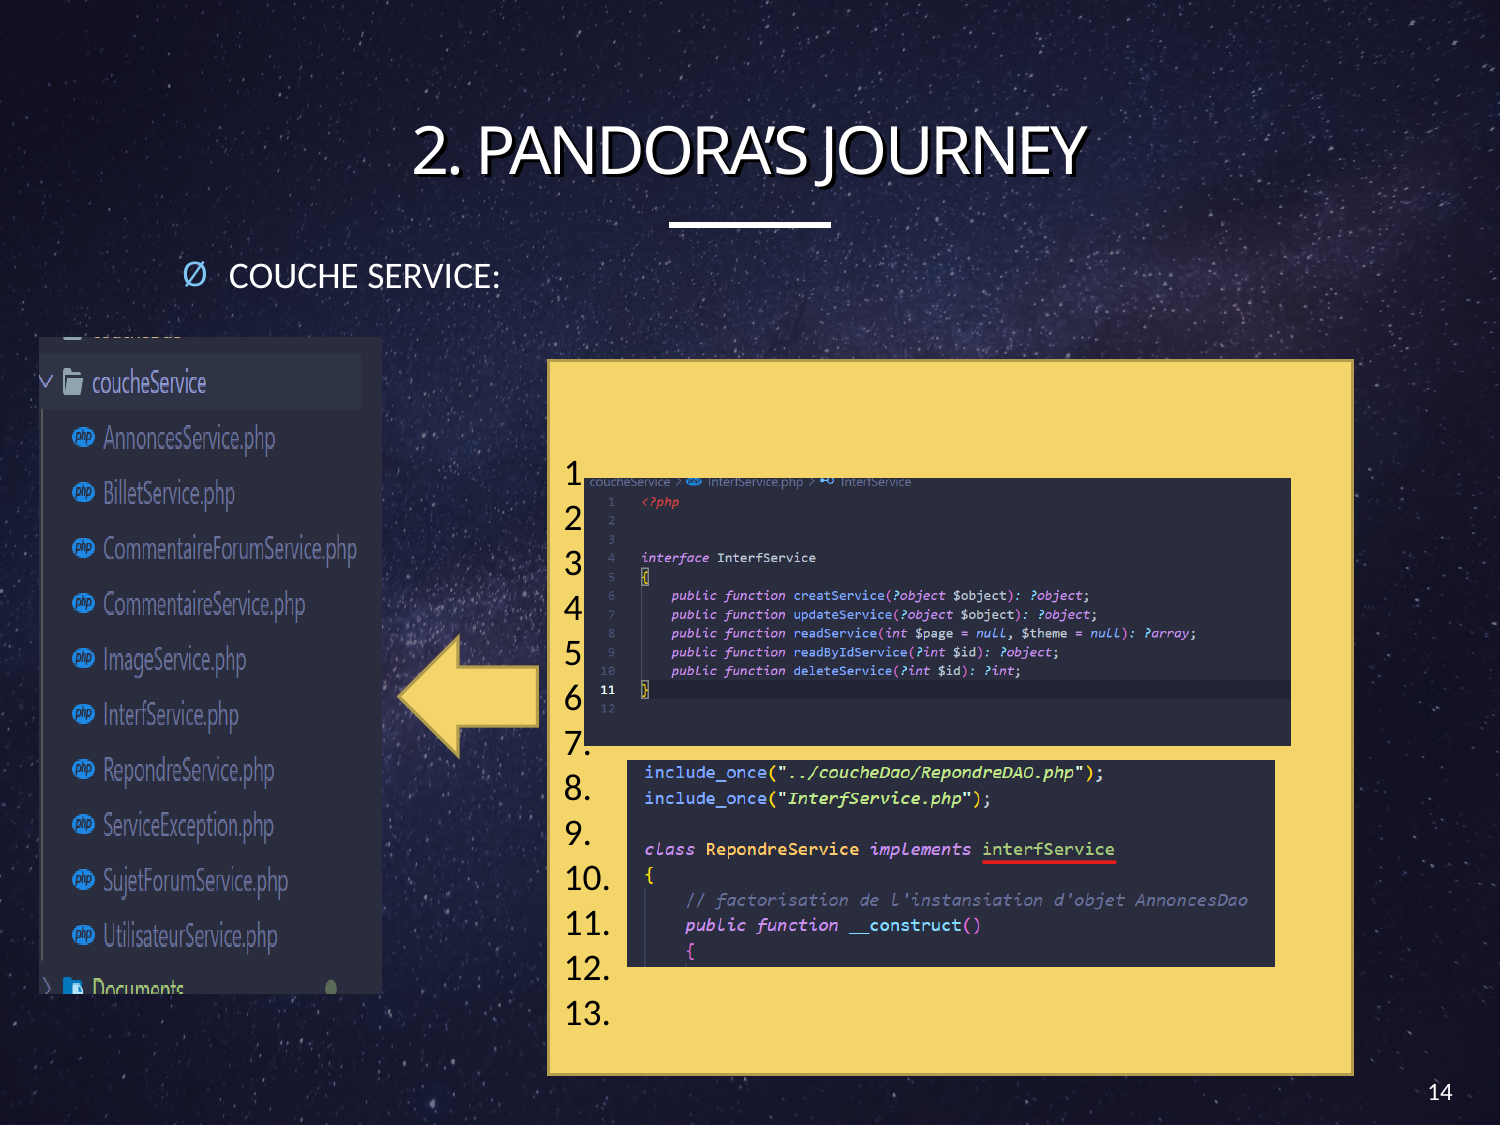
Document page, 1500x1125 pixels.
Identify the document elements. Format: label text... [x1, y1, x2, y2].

text_box [1412, 1052, 1488, 1113]
picture [584, 478, 1291, 746]
picture [39, 337, 382, 994]
list COUCHE SERVICE: [17, 243, 1461, 1106]
title 2. PANDORA’S JOURNEY [112, 99, 1388, 200]
picture [627, 761, 1275, 967]
text_box [549, 361, 1352, 1074]
text_box [398, 637, 538, 756]
